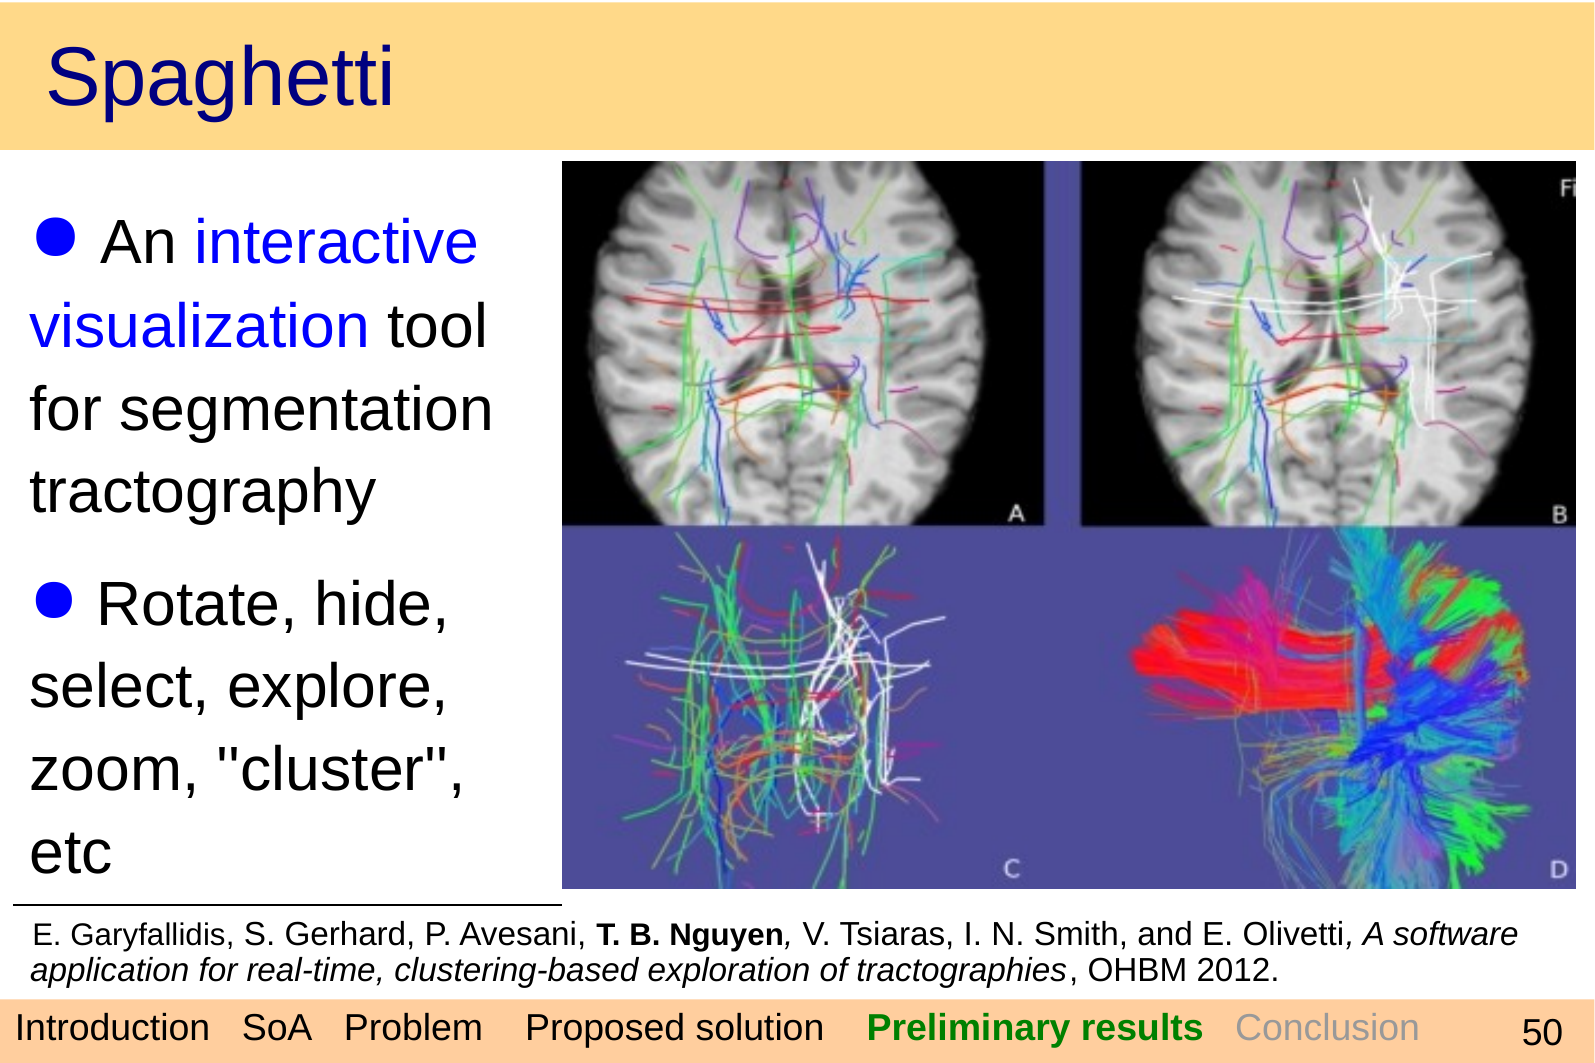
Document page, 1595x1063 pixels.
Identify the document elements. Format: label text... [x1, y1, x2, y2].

list E. Garyfallidis, S. Gerhard, P. Avesani, T. B. Nguyen, V. Tsiaras, I. N. Smith, and E. Olivetti, A software application for real-time, clustering-based exploration of tractographies, OHBM 2012. [27, 914, 1549, 990]
title Spaghetti [0, 2, 1595, 150]
list An interactive visualization tool for segmentation tractography Rotate, hide, select, explore, zoom, ''cluster'', etc [29, 195, 526, 887]
text_box Introduction SoA Problem Proposed solution Preliminary results Conclusion [0, 999, 1595, 1063]
picture [562, 161, 1576, 889]
text_box <number> [1377, 1003, 1579, 1063]
